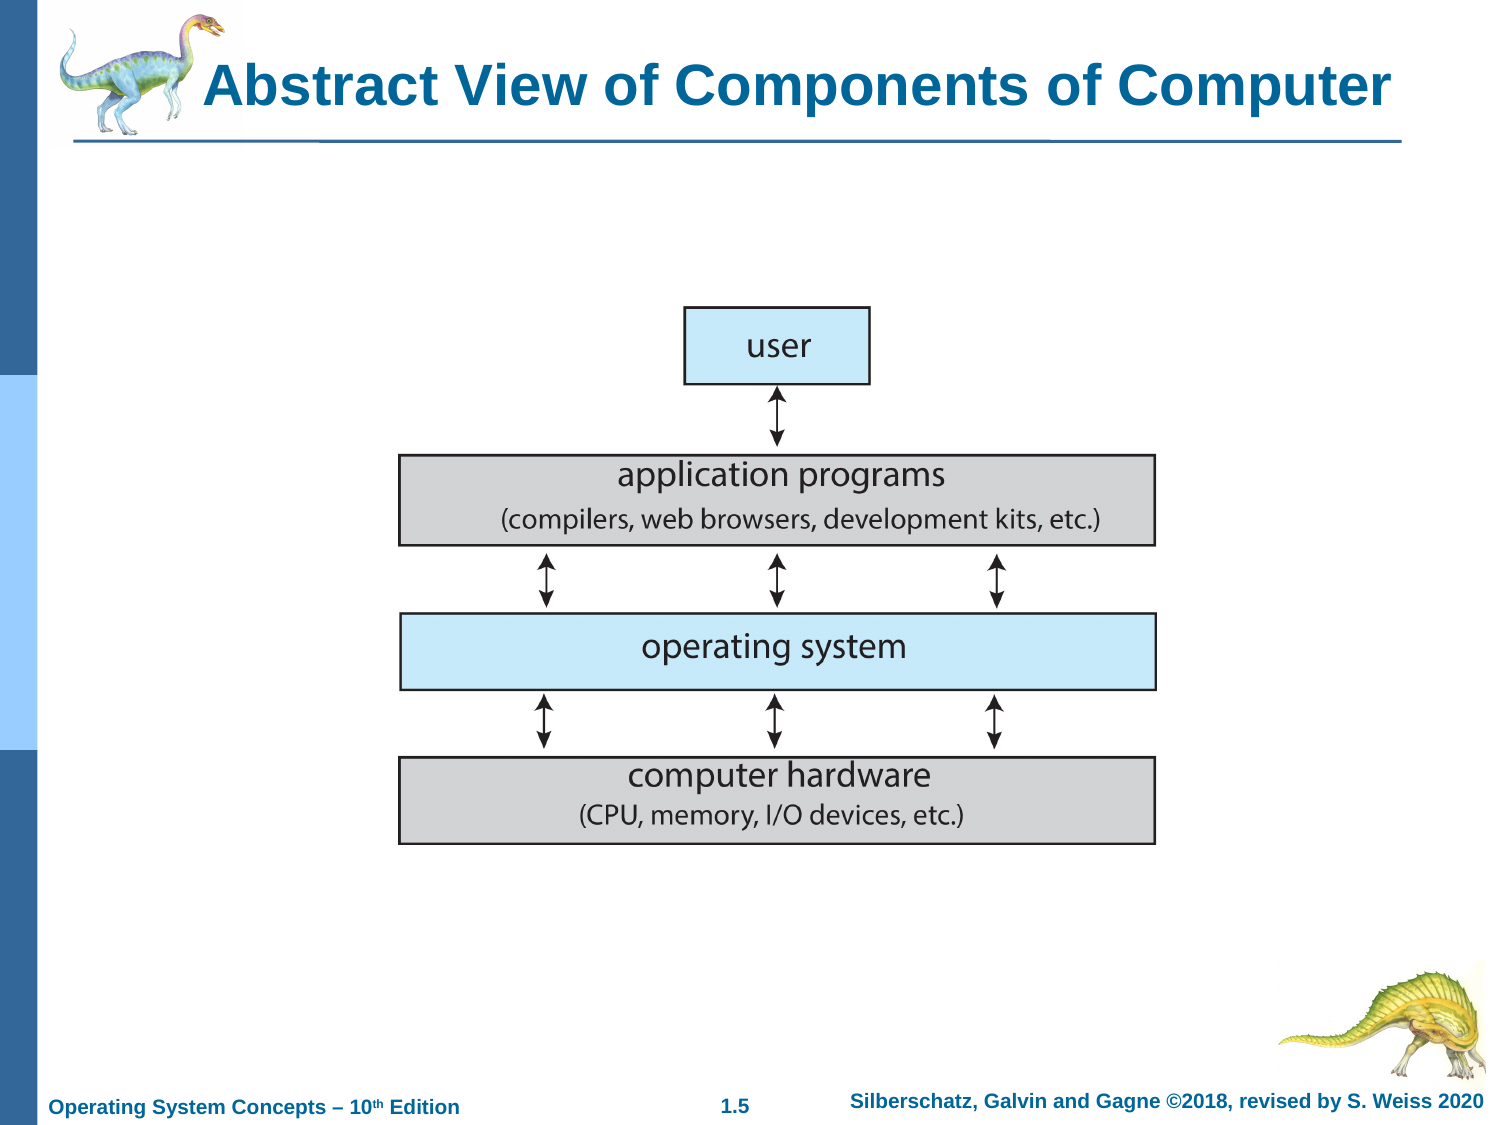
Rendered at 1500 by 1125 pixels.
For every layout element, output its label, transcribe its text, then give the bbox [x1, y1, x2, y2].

picture [46, 0, 243, 149]
picture [1275, 959, 1486, 1090]
picture [398, 306, 1157, 845]
text_box Abstract View of Components of Computer [170, 29, 1426, 125]
